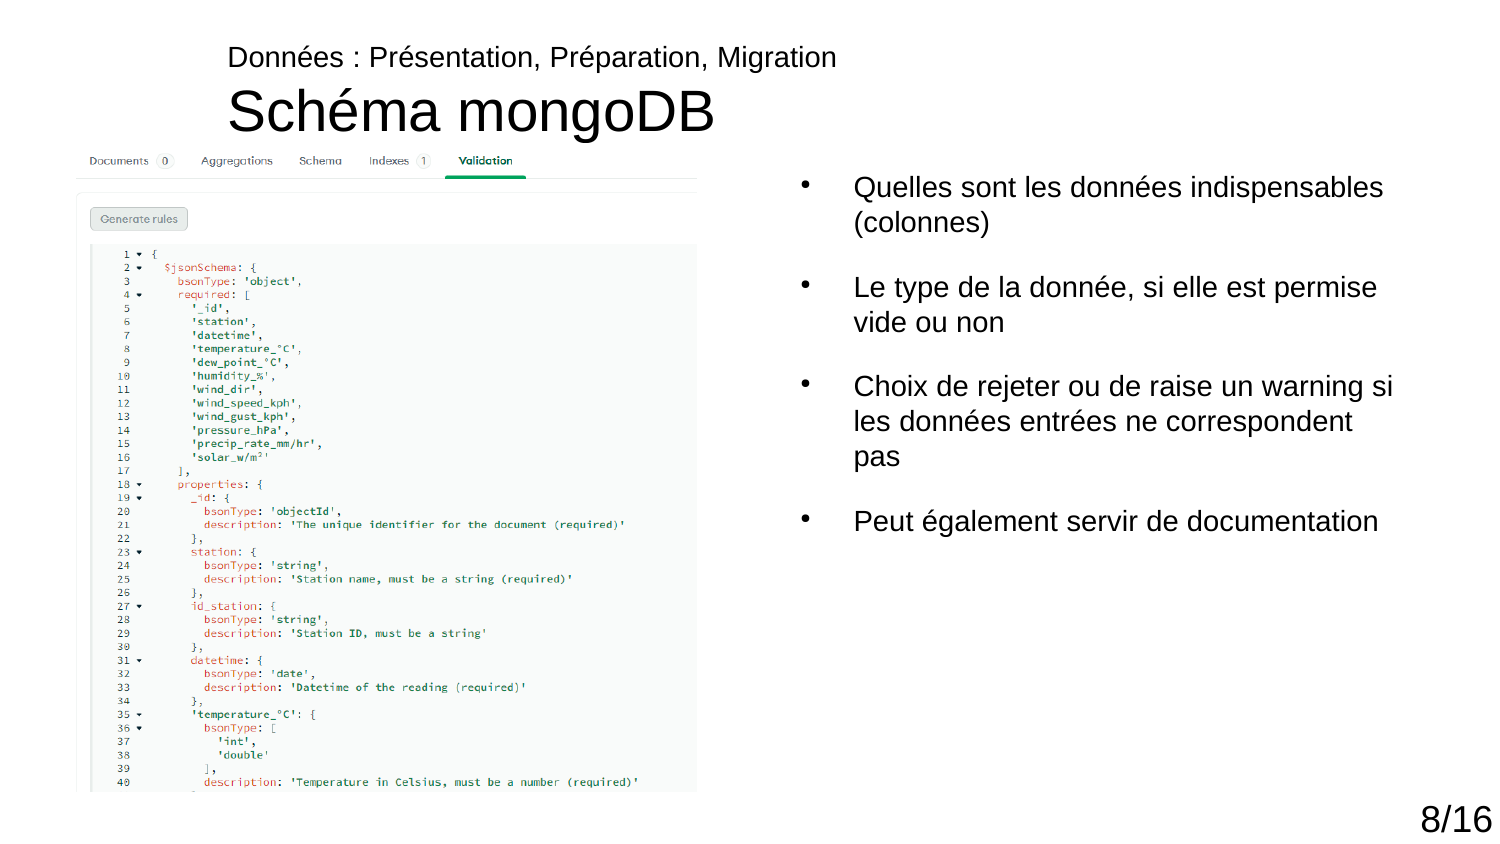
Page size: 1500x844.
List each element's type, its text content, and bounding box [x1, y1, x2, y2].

picture [71, 143, 697, 792]
text_box 8/16 [1405, 791, 1500, 844]
title Données : Présentation, Préparation, Migration Schéma mongoDB [212, 23, 1368, 174]
list Quelles sont les données indispensables (colonnes) Le type de la donnée, si elle est permise vide ou non Choix de rejeter ou de raise un warning si les données entrées ne correspondent pas Peut également servir de documentation [767, 153, 1418, 809]
